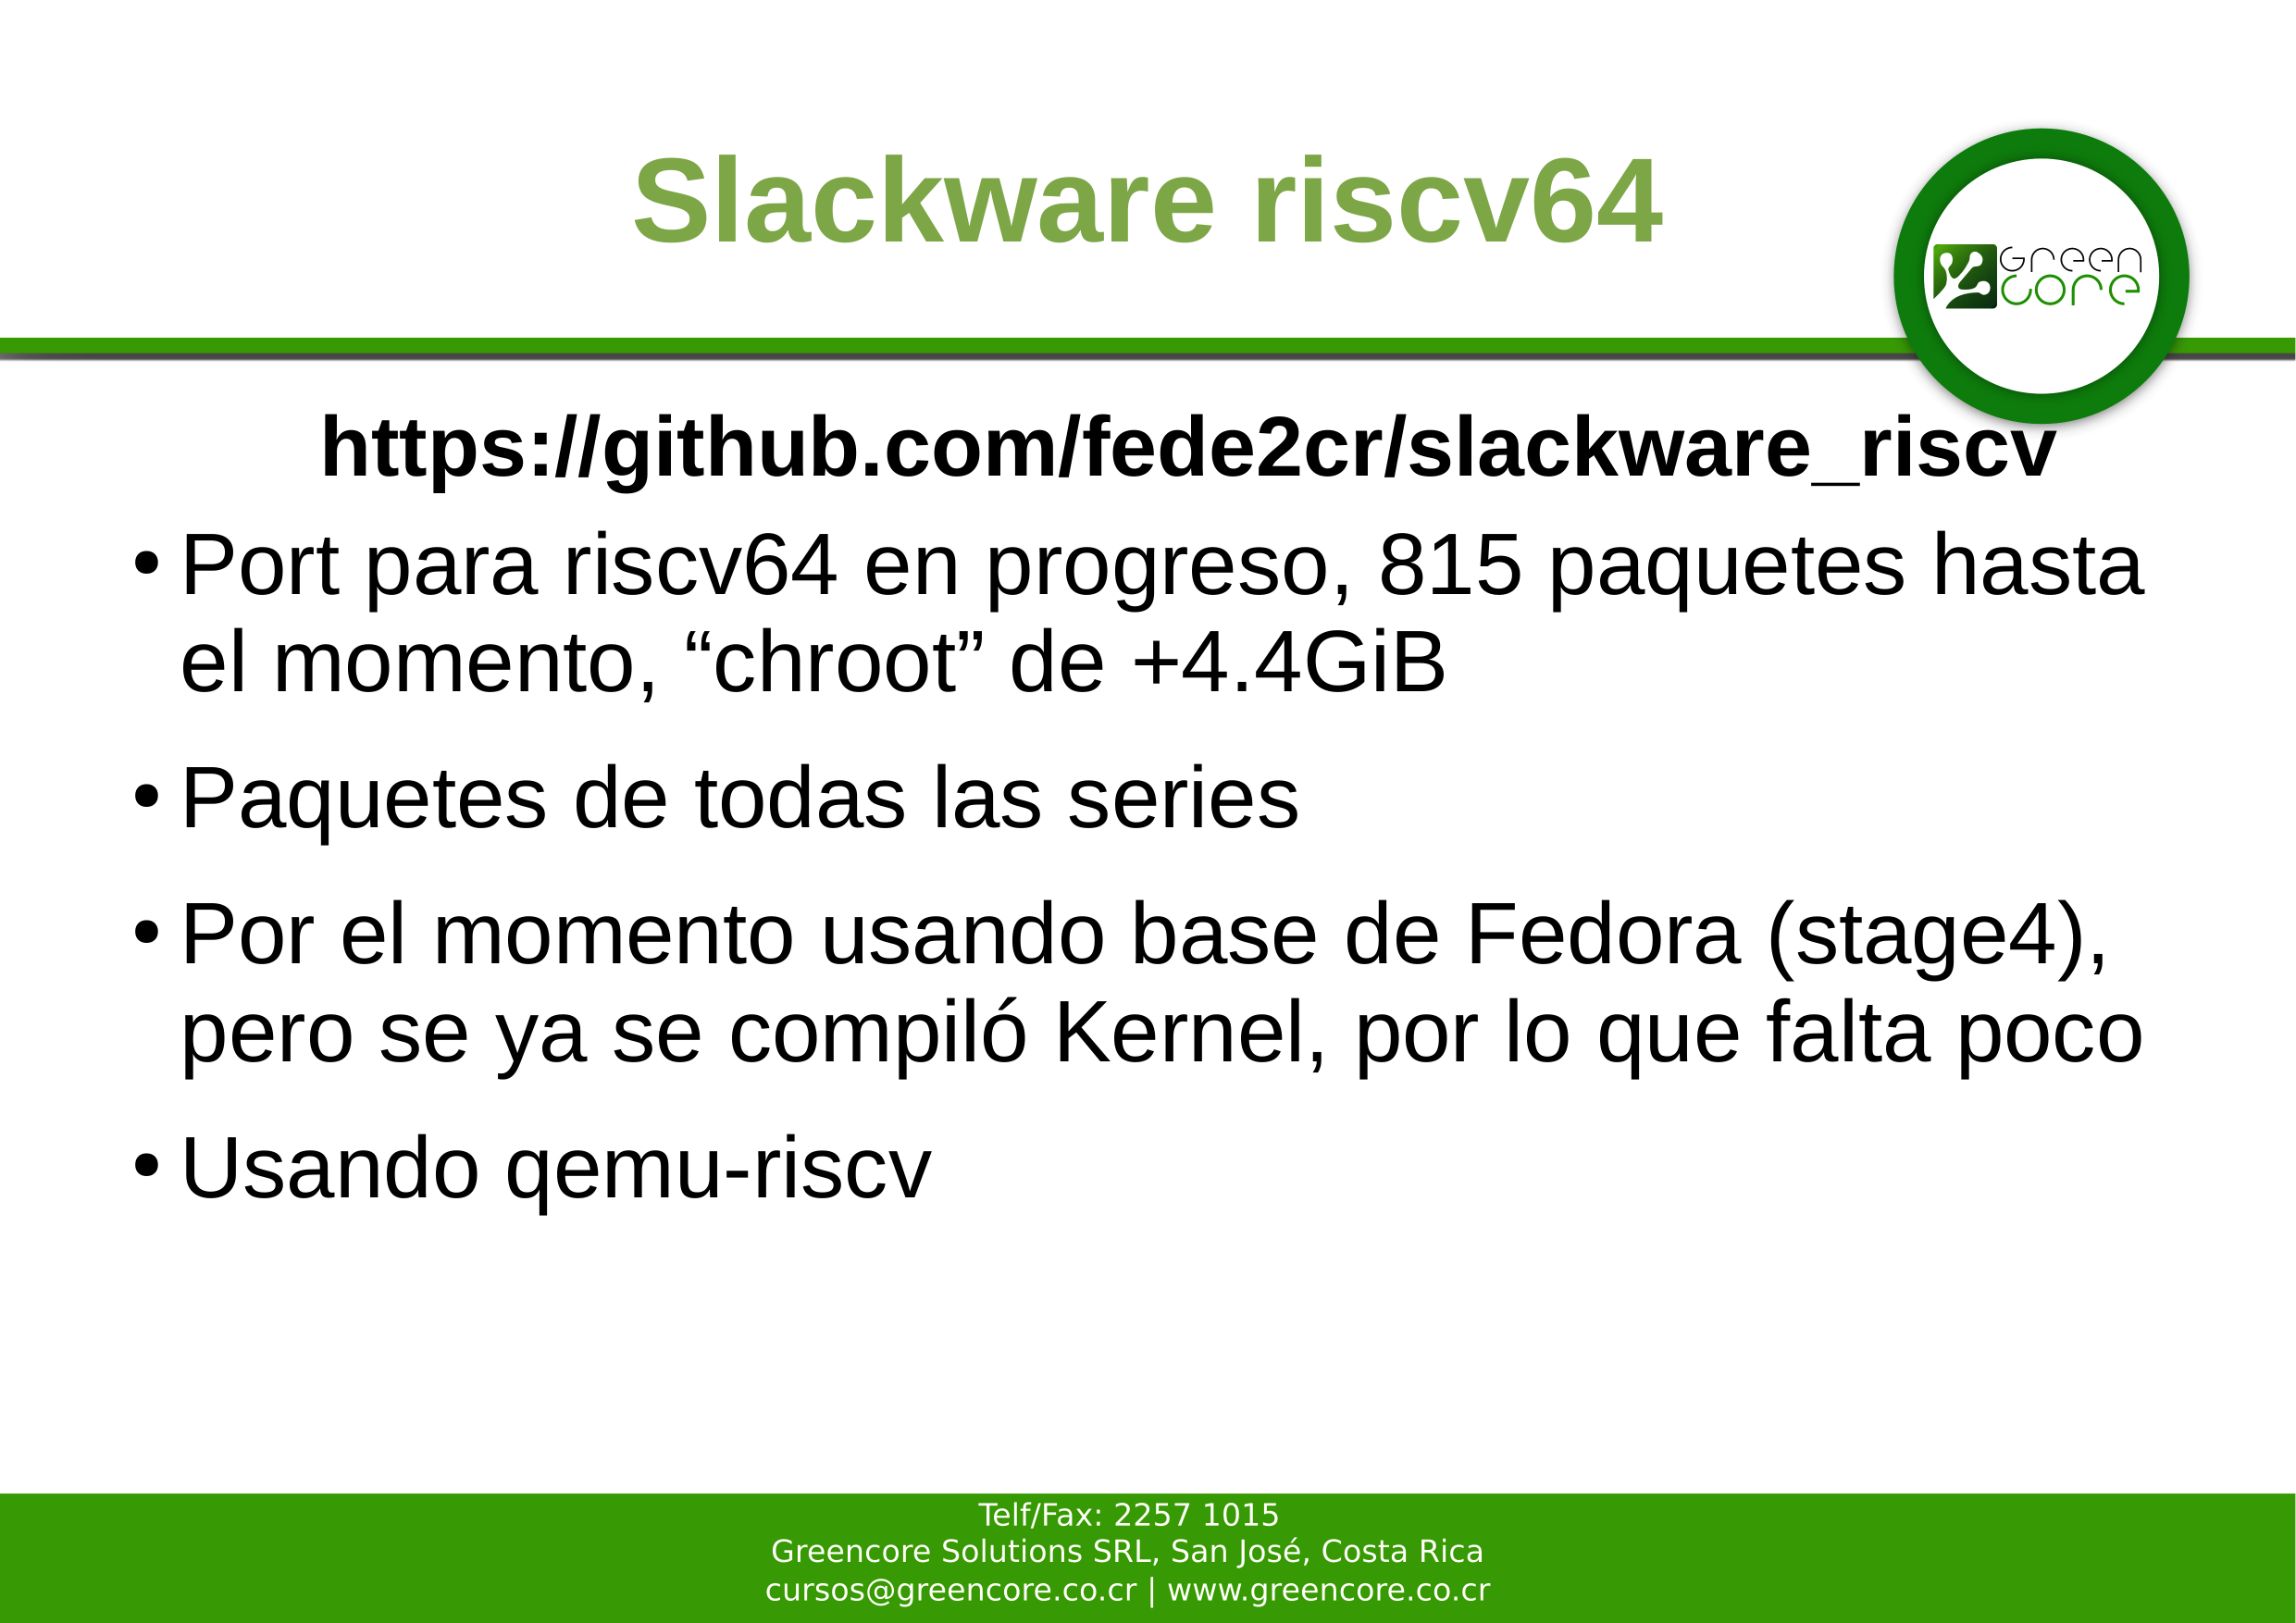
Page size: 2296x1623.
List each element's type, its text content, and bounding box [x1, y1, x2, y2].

text_box https://github.com/fede2cr/slackware_riscv [305, 391, 2138, 596]
list Port para riscv64 en progreso, 815 paquetes hasta el momento, “chroot” de +4.4GiB Paquetes de todas las series Por el momento usando base de Fedora (stage4), pero se ya se compiló Kernel, por lo que falta poco Usando qemu-riscv [115, 379, 2181, 1489]
title Slackware riscv64 [115, 64, 2181, 336]
picture [0, 0, 2296, 1623]
